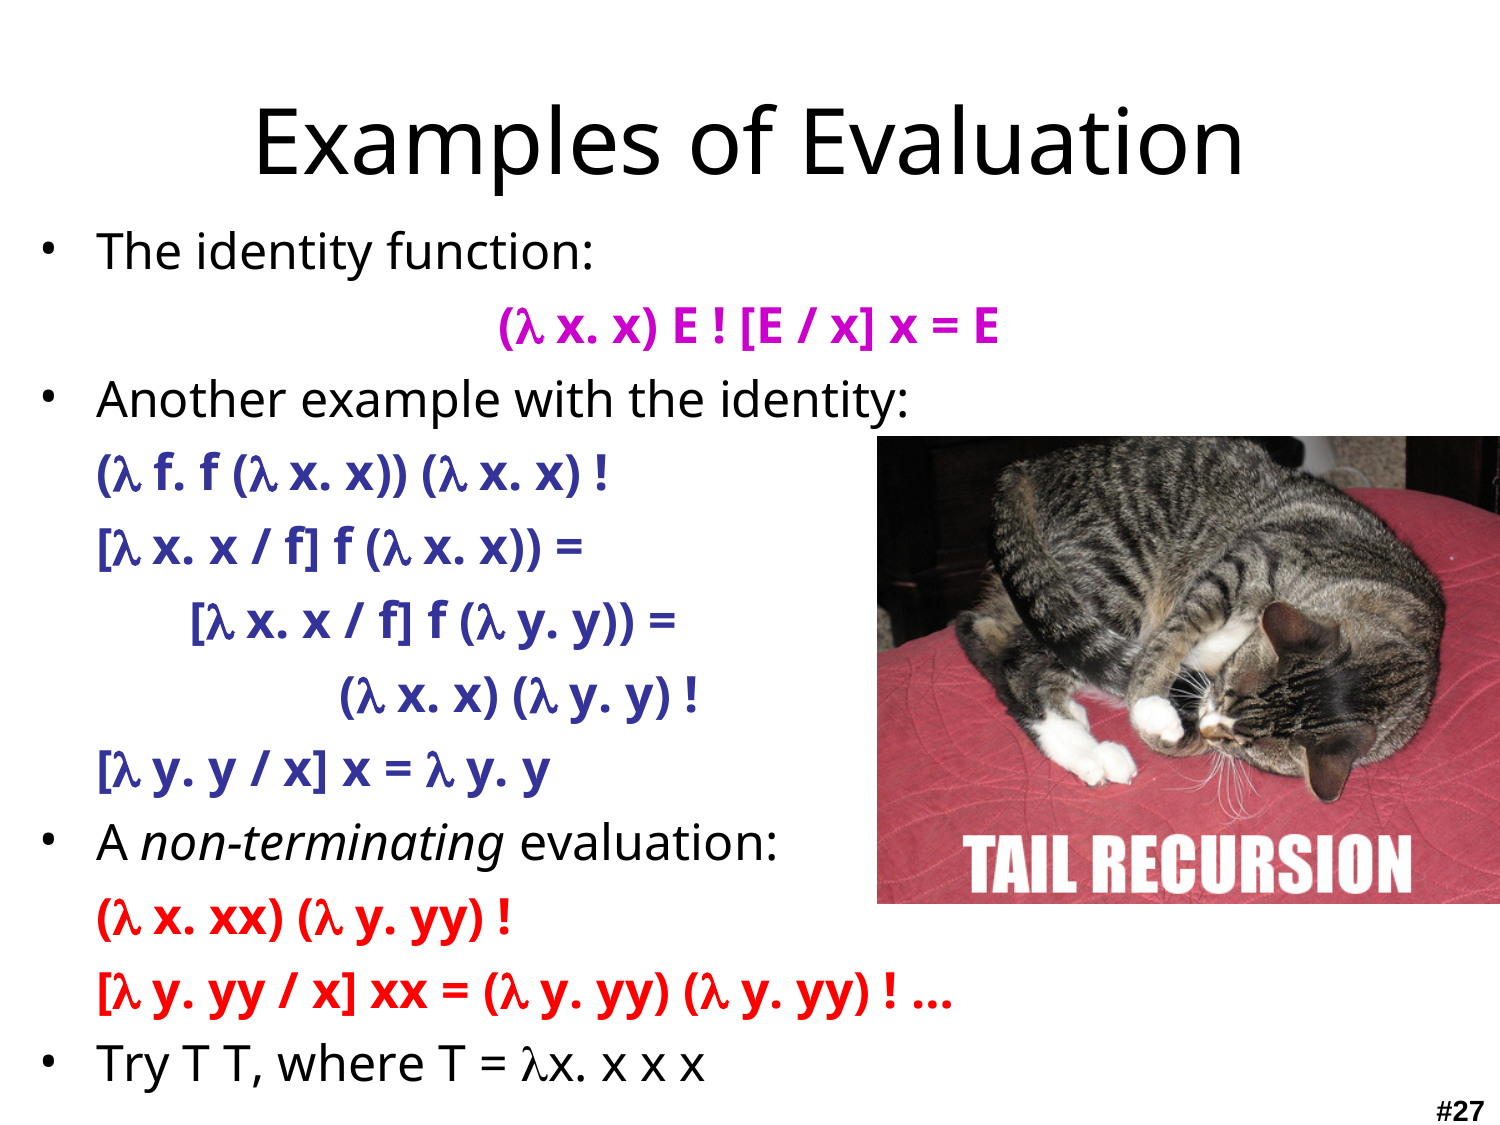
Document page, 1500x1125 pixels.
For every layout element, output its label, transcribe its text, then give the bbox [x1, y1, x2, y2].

title Examples of Evaluation [24, 45, 1476, 212]
list The identity function: ( x. x) E ! [E / x] x = E Another example with the identity: ( f. f ( x. x)) ( x. x) ! [ x. x / f] f ( x. x)) = [ x. x / f] f ( y. y)) = ( x. x) ( y. y) ! [ y. y / x] x =  y. y A non-terminating evaluation: ( x. xx) ( y. yy) ! [ y. yy / x] xx = ( y. yy) ( y. yy) ! … Try T T, where T = x. x x x [24, 212, 1476, 1051]
picture [877, 436, 1500, 904]
